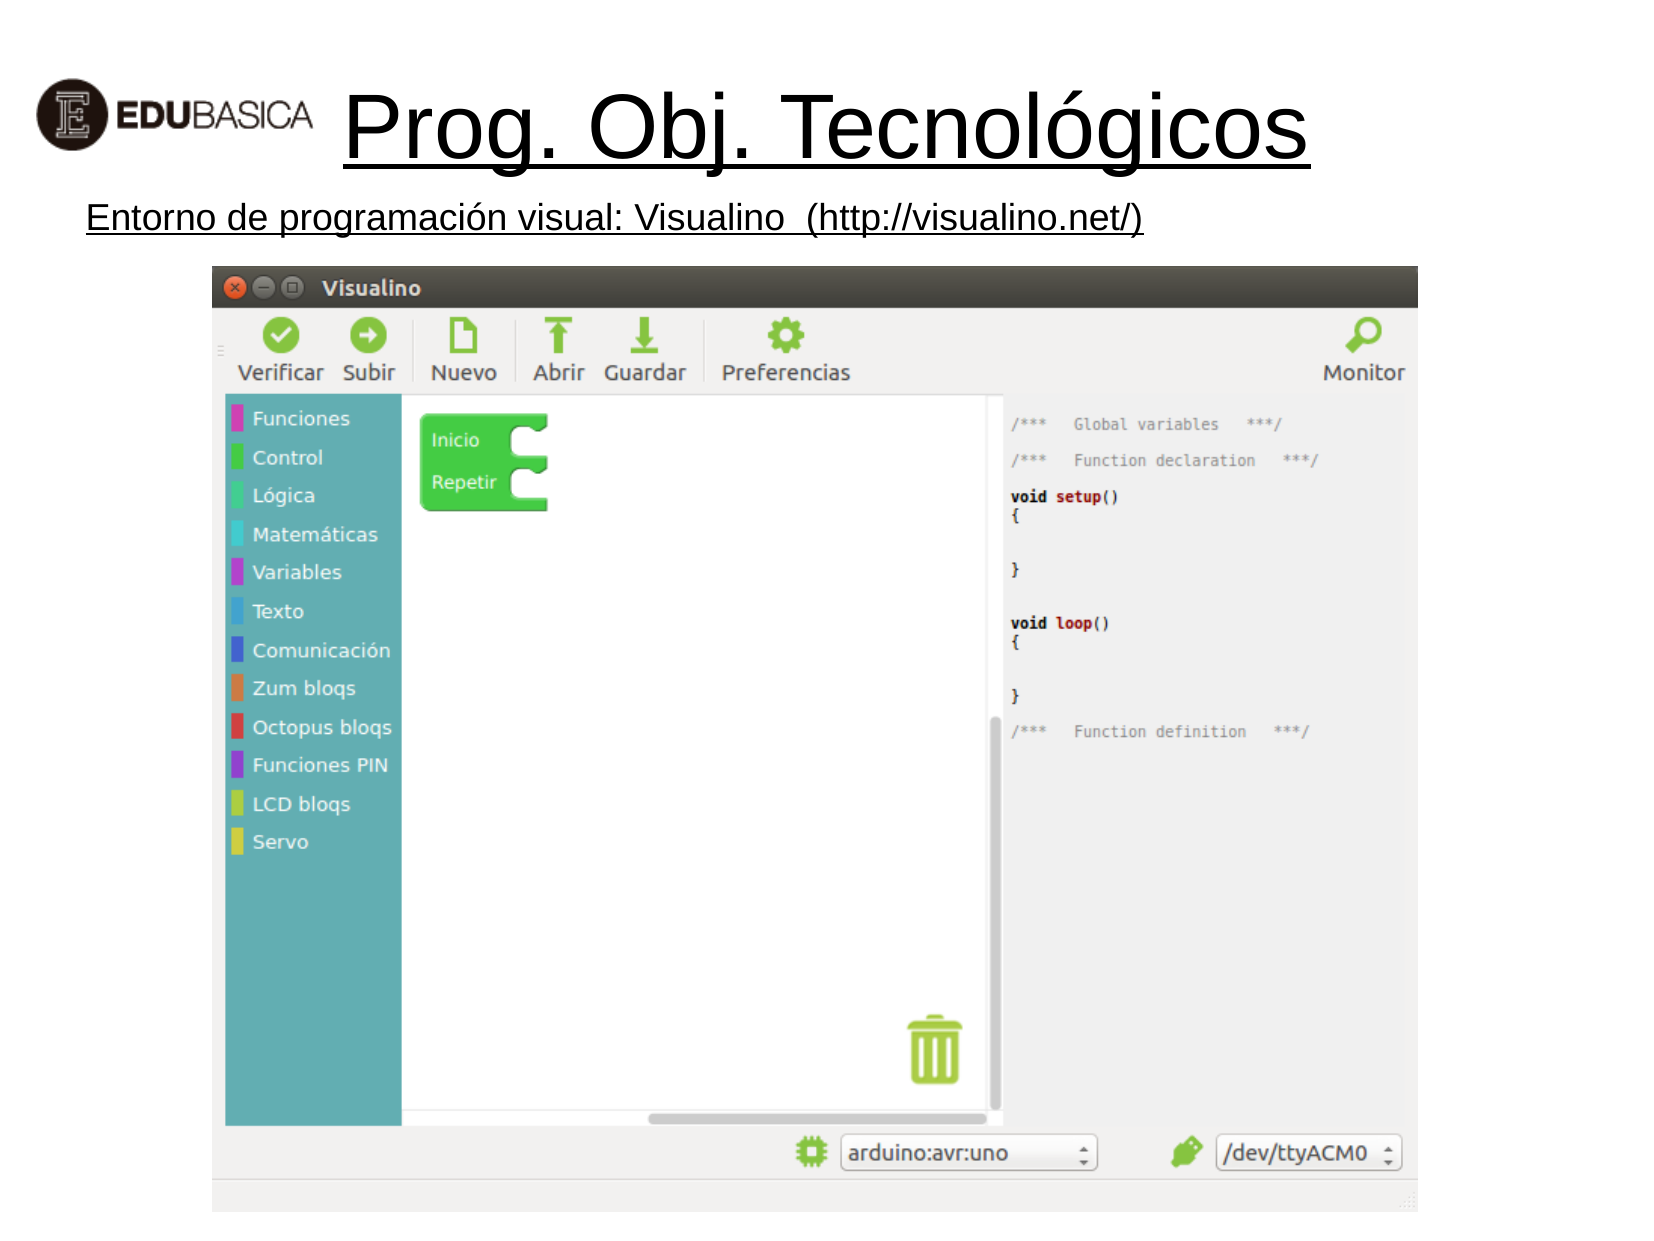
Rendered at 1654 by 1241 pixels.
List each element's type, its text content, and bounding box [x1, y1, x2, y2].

picture [35, 77, 316, 154]
title Prog. Obj. Tecnológicos [82, 23, 1571, 231]
picture [212, 266, 1418, 1212]
text_box Entorno de programación visual: Visualino (http://visualino.net/) [70, 189, 1159, 247]
